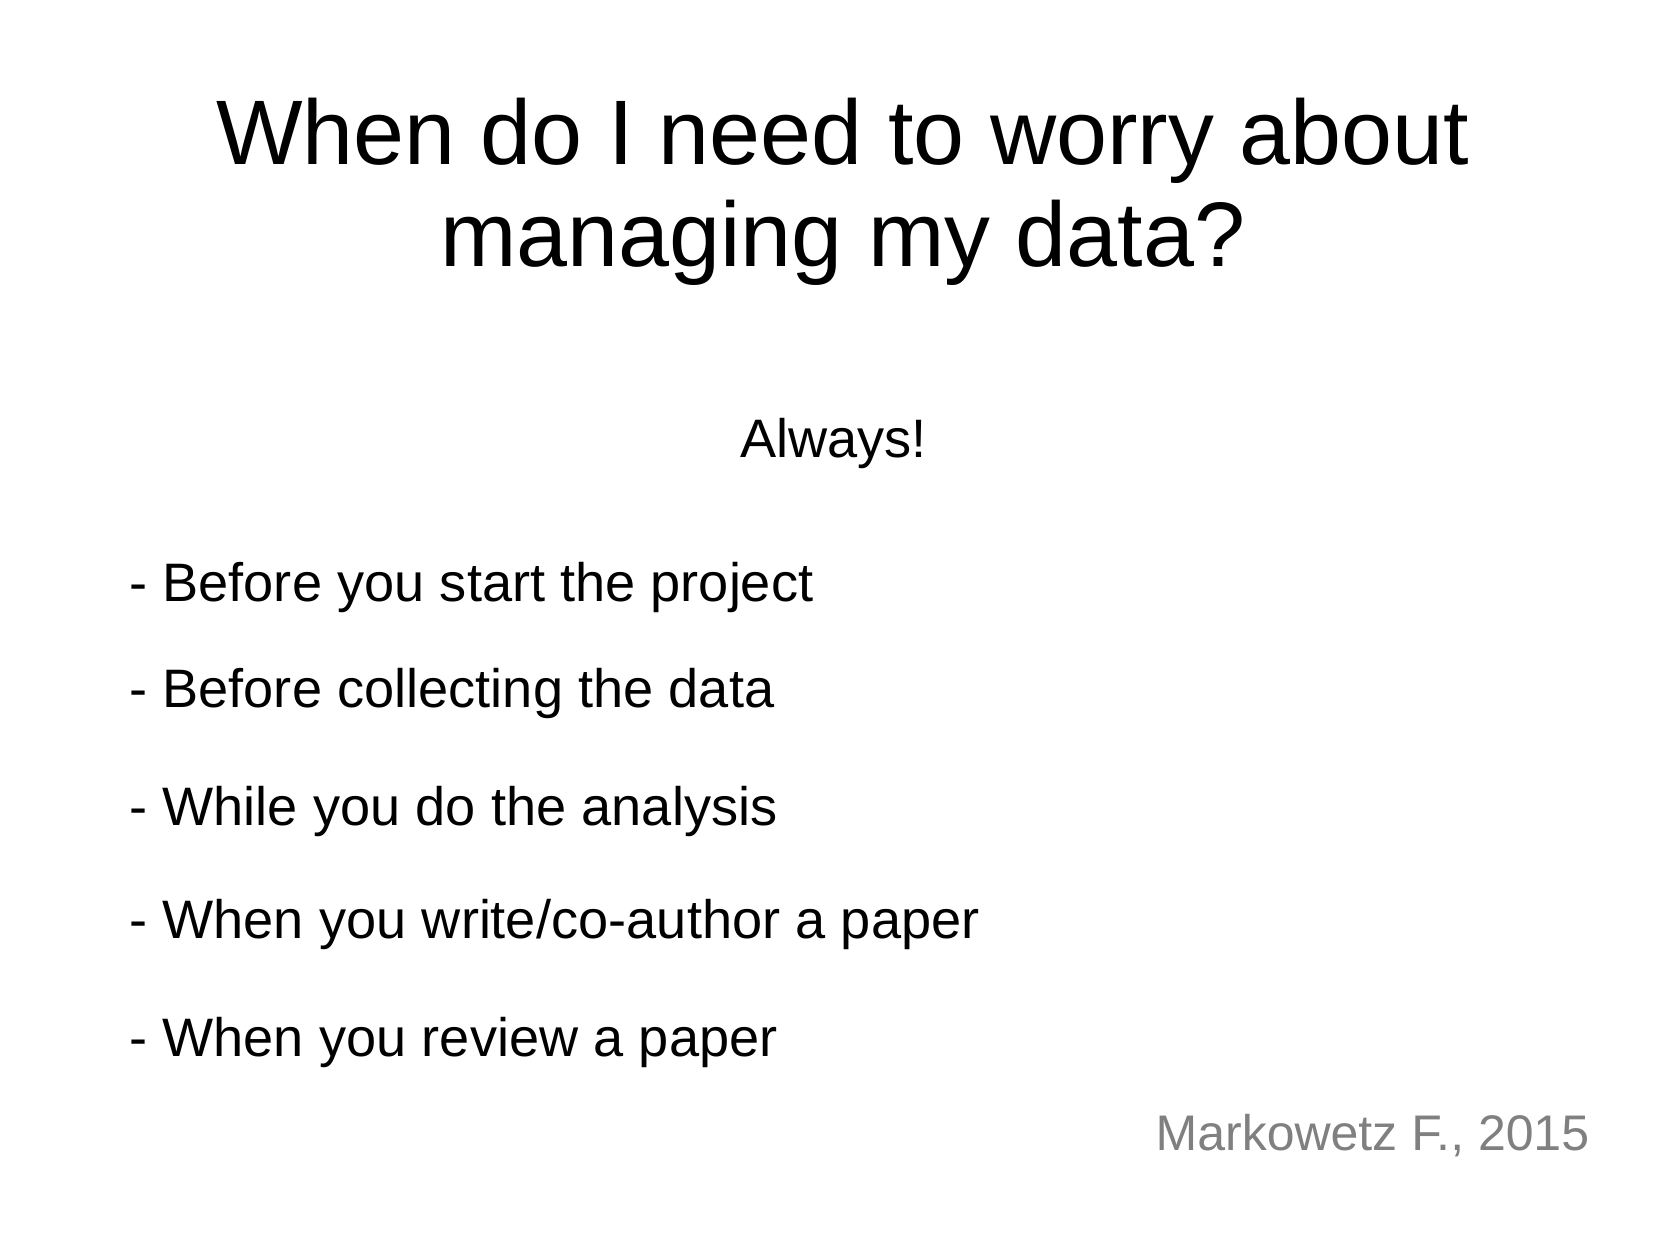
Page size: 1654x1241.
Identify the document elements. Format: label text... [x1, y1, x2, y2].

text_box Always! [661, 378, 1007, 500]
text_box - While you do the analysis [129, 753, 856, 858]
text_box - Before collecting the data [129, 635, 856, 743]
text_box - Before you start the project [129, 510, 856, 635]
title When do I need to worry about managing my data? [63, 81, 1624, 287]
text_box - When you review a paper [129, 976, 1081, 1099]
title Markowetz F., 2015 [1140, 1076, 1606, 1189]
text_box - When you write/co-author a paper [129, 858, 1081, 976]
